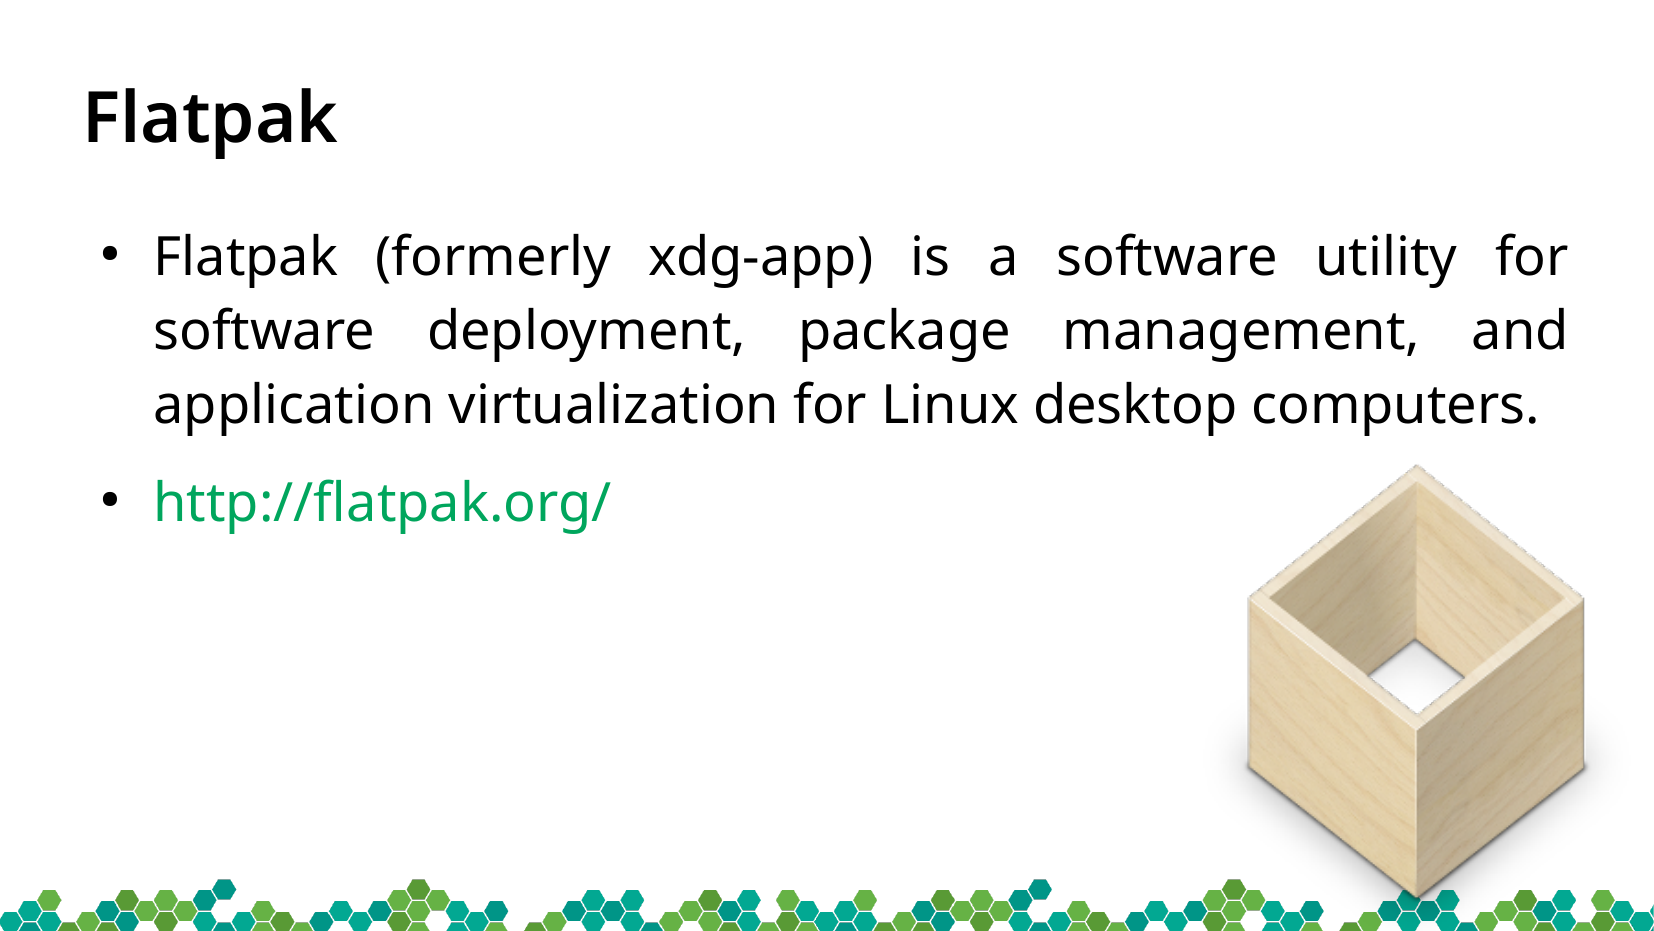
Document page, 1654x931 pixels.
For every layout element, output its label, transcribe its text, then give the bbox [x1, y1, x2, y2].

picture [0, 460, 1654, 931]
title Flatpak [82, 37, 1571, 193]
list Flatpak (formerly xdg-app) is a software utility for software deployment, package management, and application virtualization for Linux desktop computers. http://flatpak.org/ [82, 217, 1571, 855]
